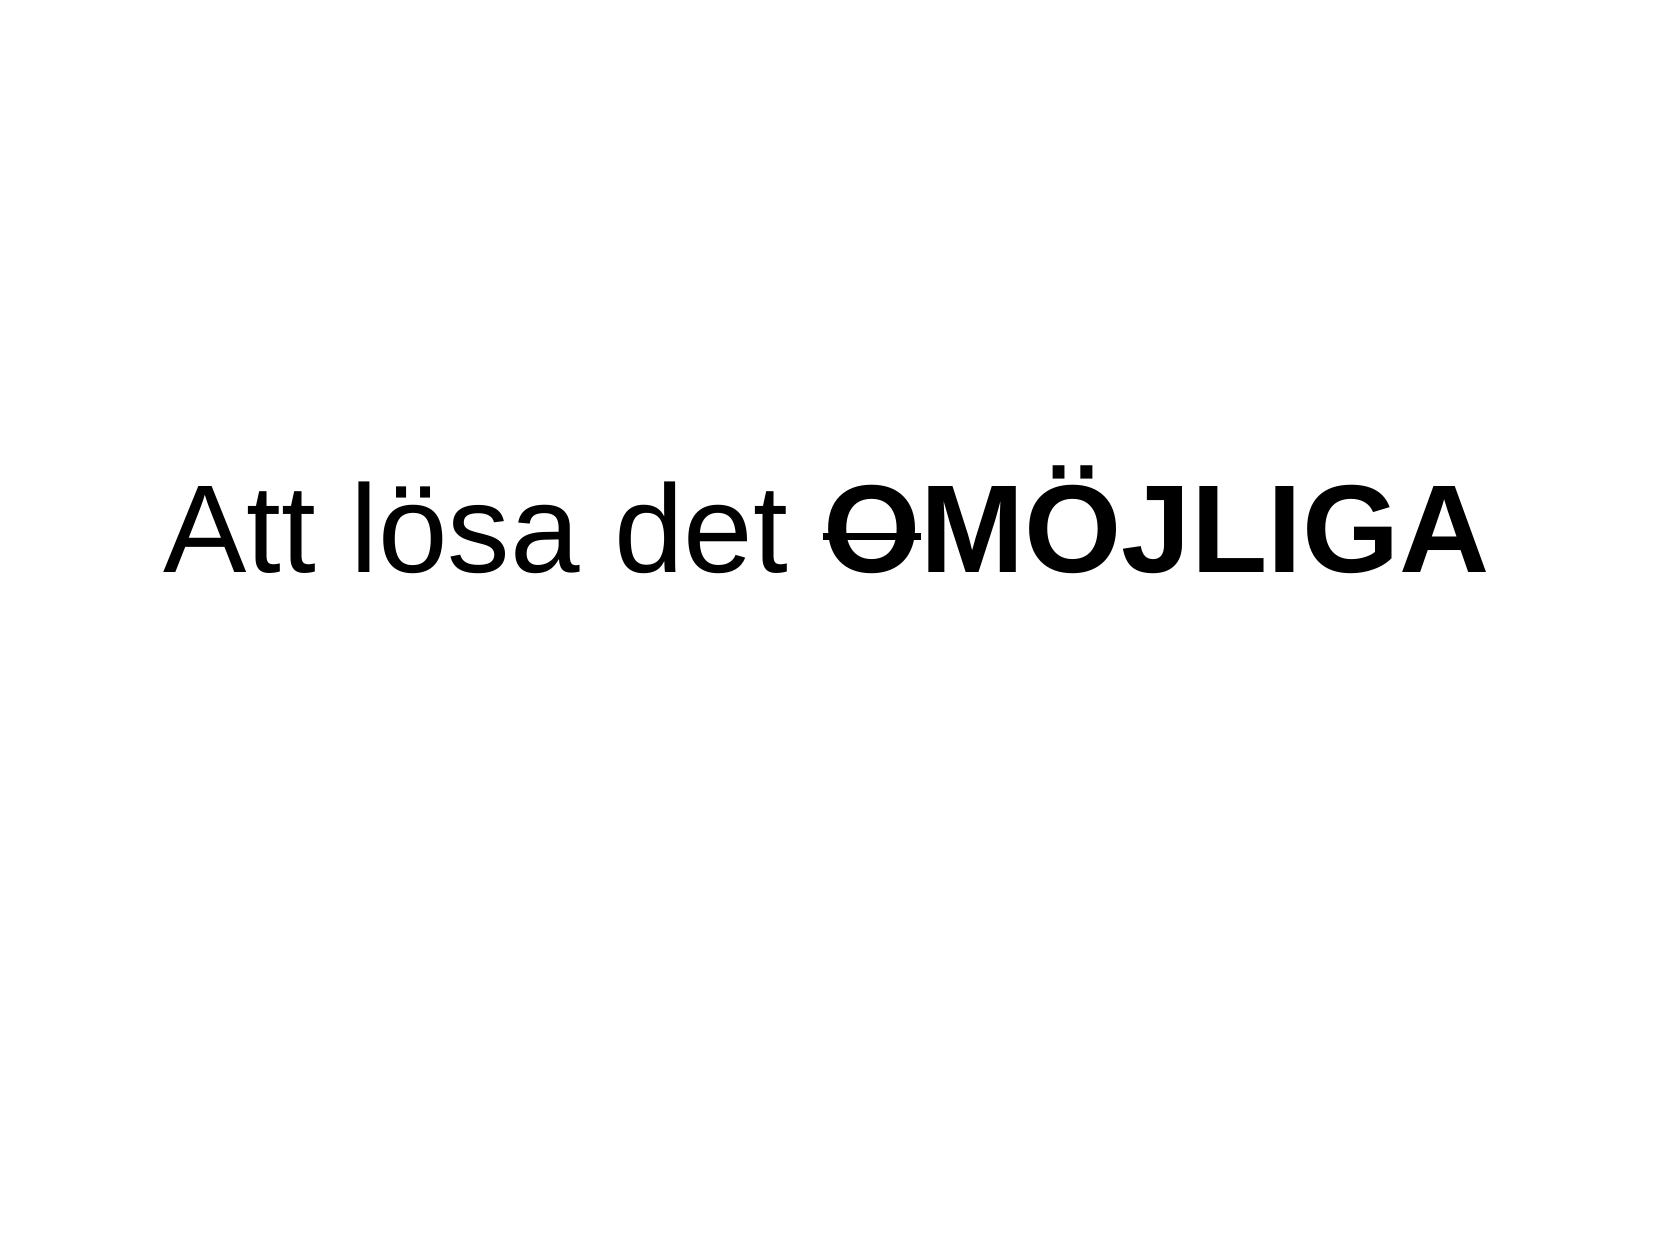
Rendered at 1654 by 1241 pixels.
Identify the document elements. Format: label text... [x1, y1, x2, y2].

subtitle Att lösa det OMÖJLIGA [82, 49, 1571, 1010]
